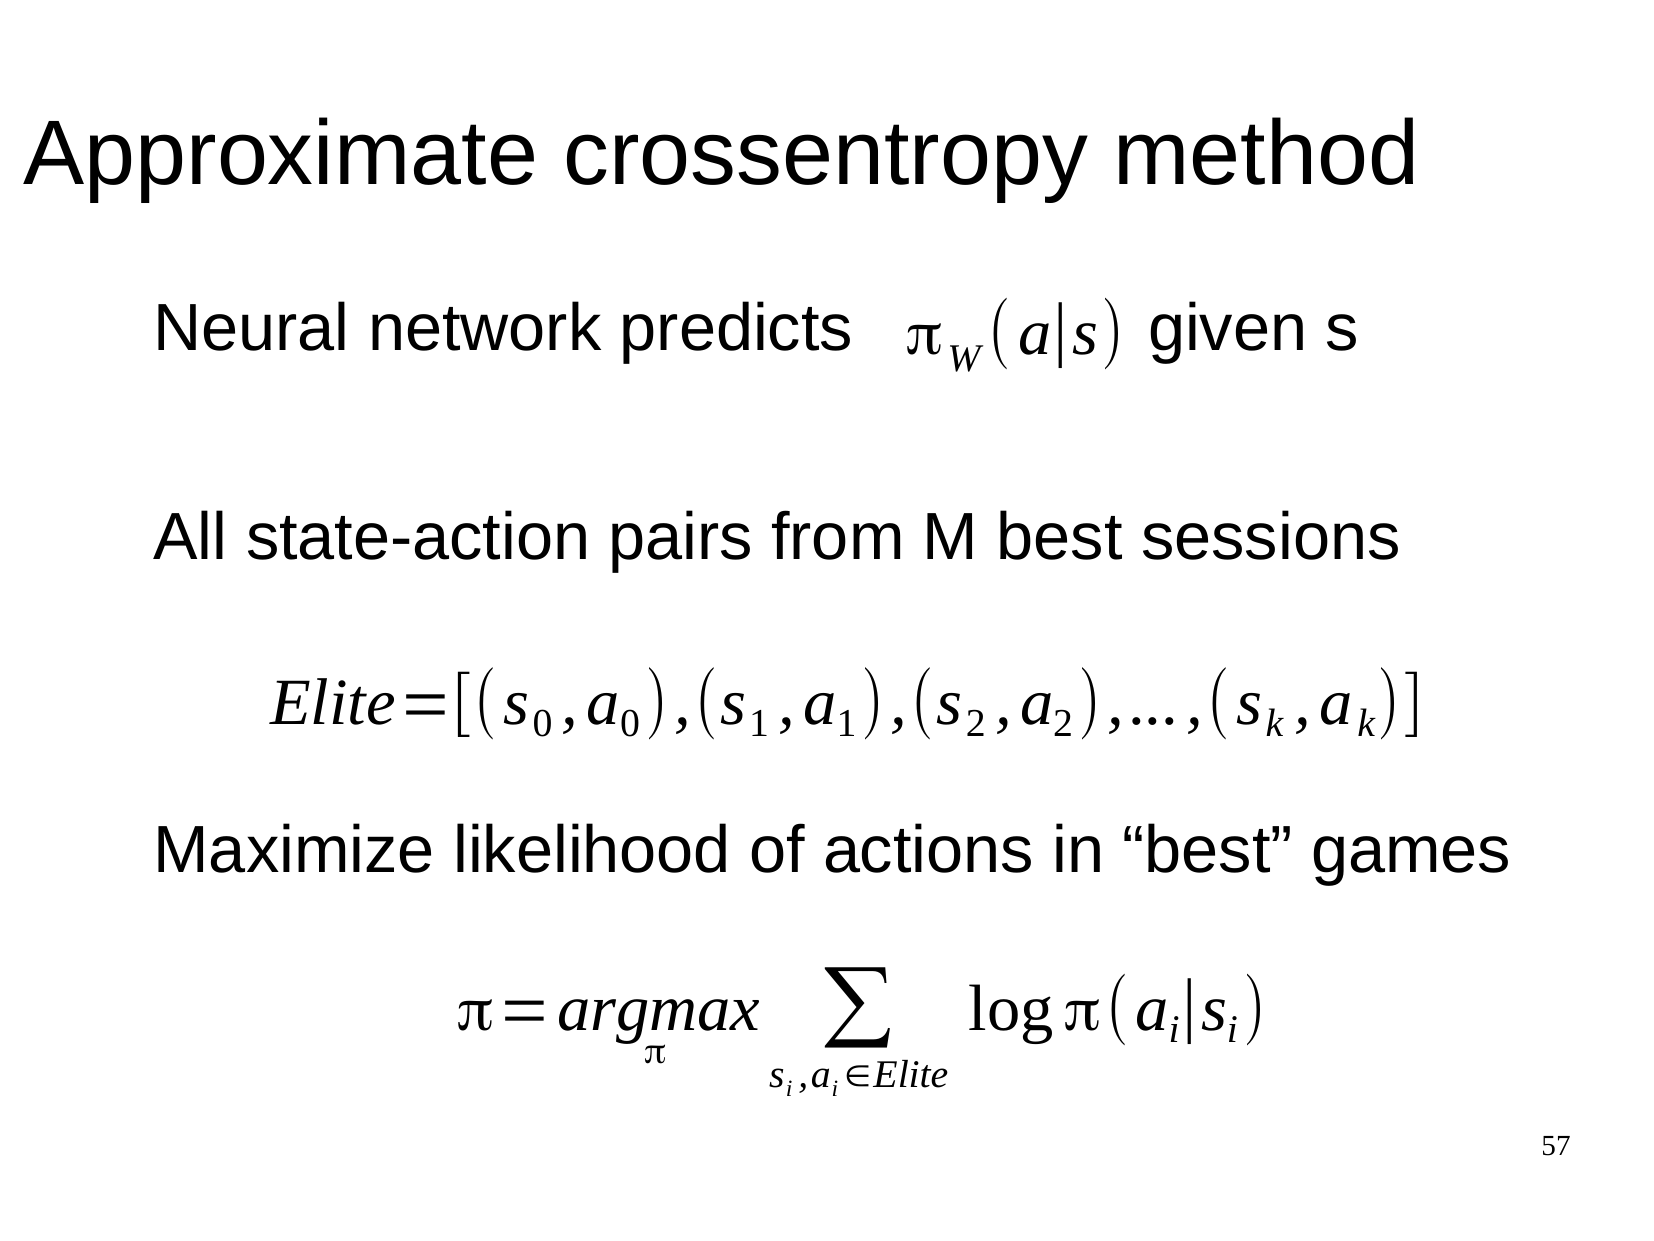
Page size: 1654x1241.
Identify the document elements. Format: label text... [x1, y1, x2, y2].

title Approximate crossentropy method [23, 49, 1512, 257]
list Neural network predicts given s All state-action pairs from M best sessions Maximize likelihood of actions in “best” games [82, 290, 1571, 1010]
chart [889, 293, 1139, 379]
chart [249, 662, 1439, 747]
chart [440, 961, 1282, 1102]
